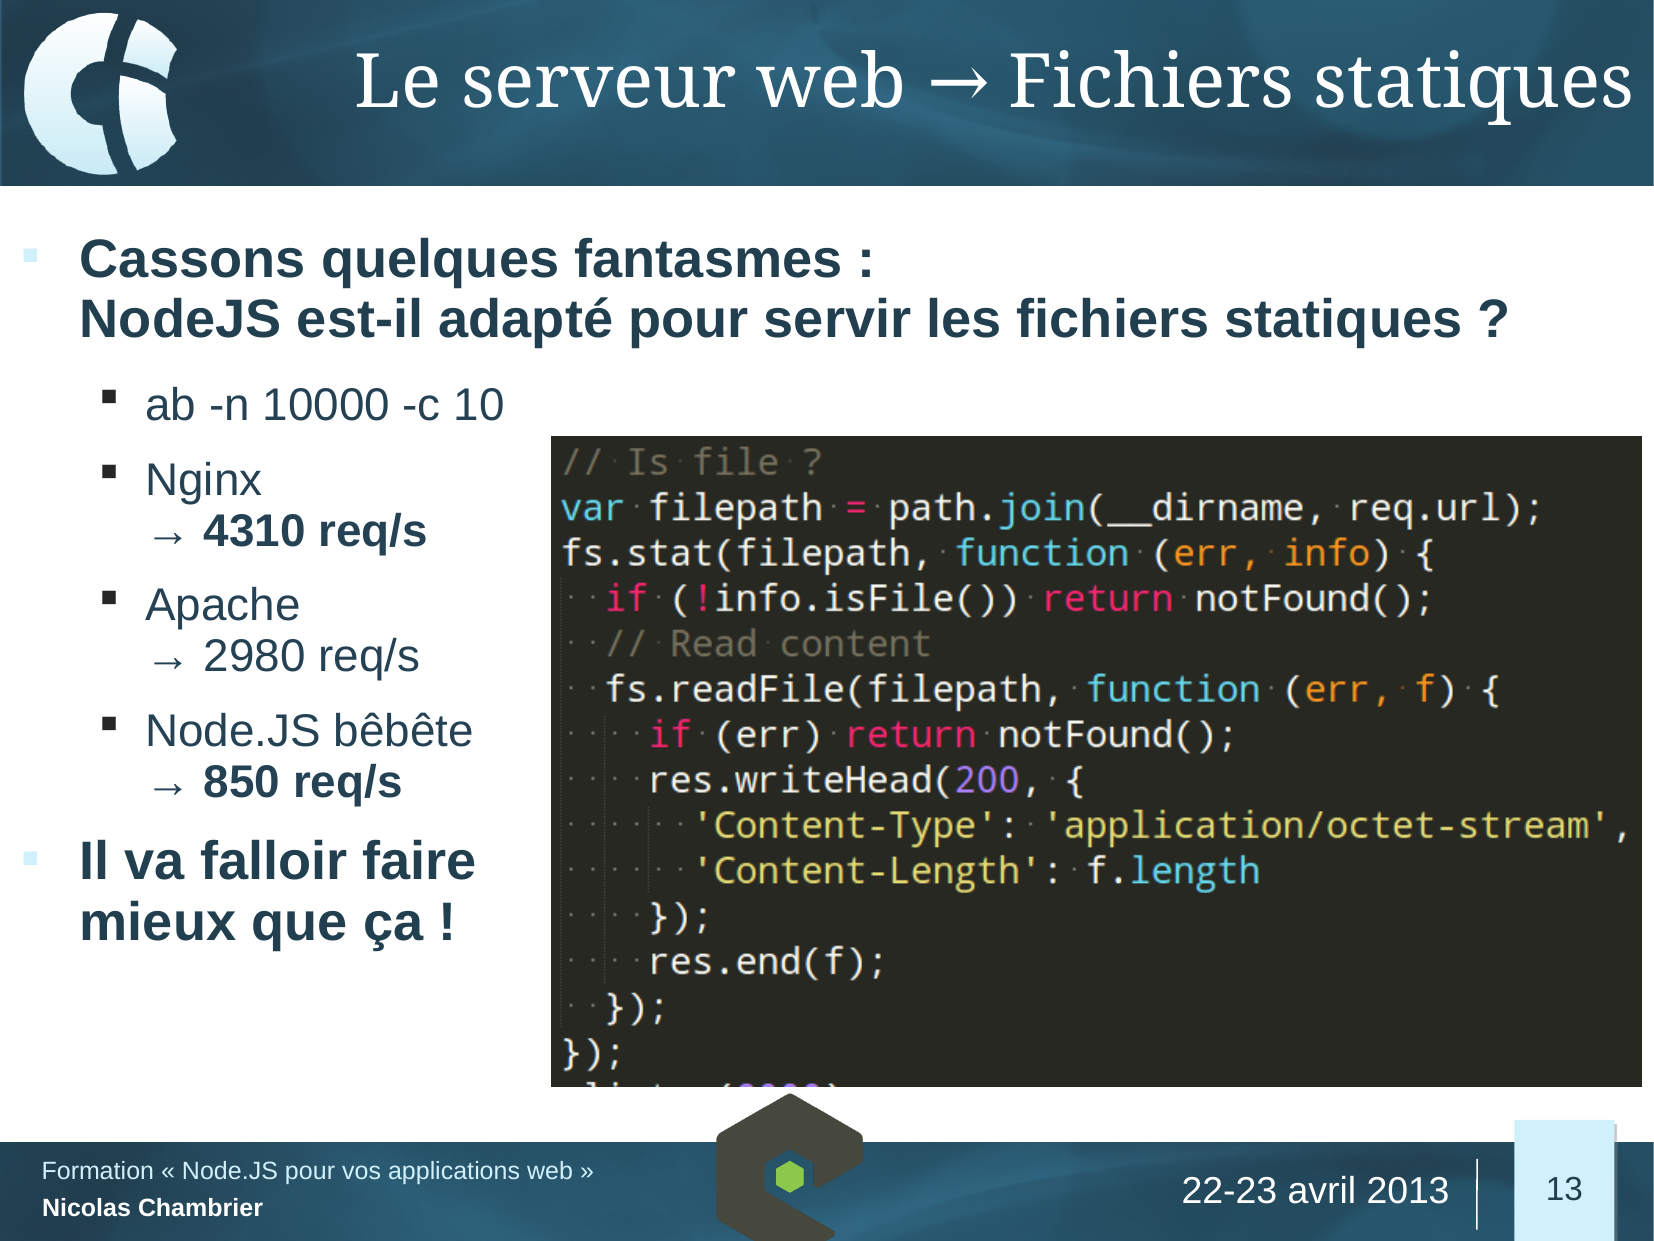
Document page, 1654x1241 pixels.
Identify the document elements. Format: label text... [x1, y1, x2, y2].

picture [716, 1108, 863, 1241]
picture [551, 436, 1642, 1087]
list Cassons quelques fantasmes : NodeJS est-il adapté pour servir les fichiers statiques ? ab -n 10000 -c 10 Nginx → 4310 req/s Apache → 2980 req/s Node.JS bêbête → 850 req/s Il va falloir faire mieux que ça ! [23, 224, 1619, 1108]
title Le serveur web → Fichiers statiques [226, 0, 1654, 187]
picture [0, 0, 221, 187]
